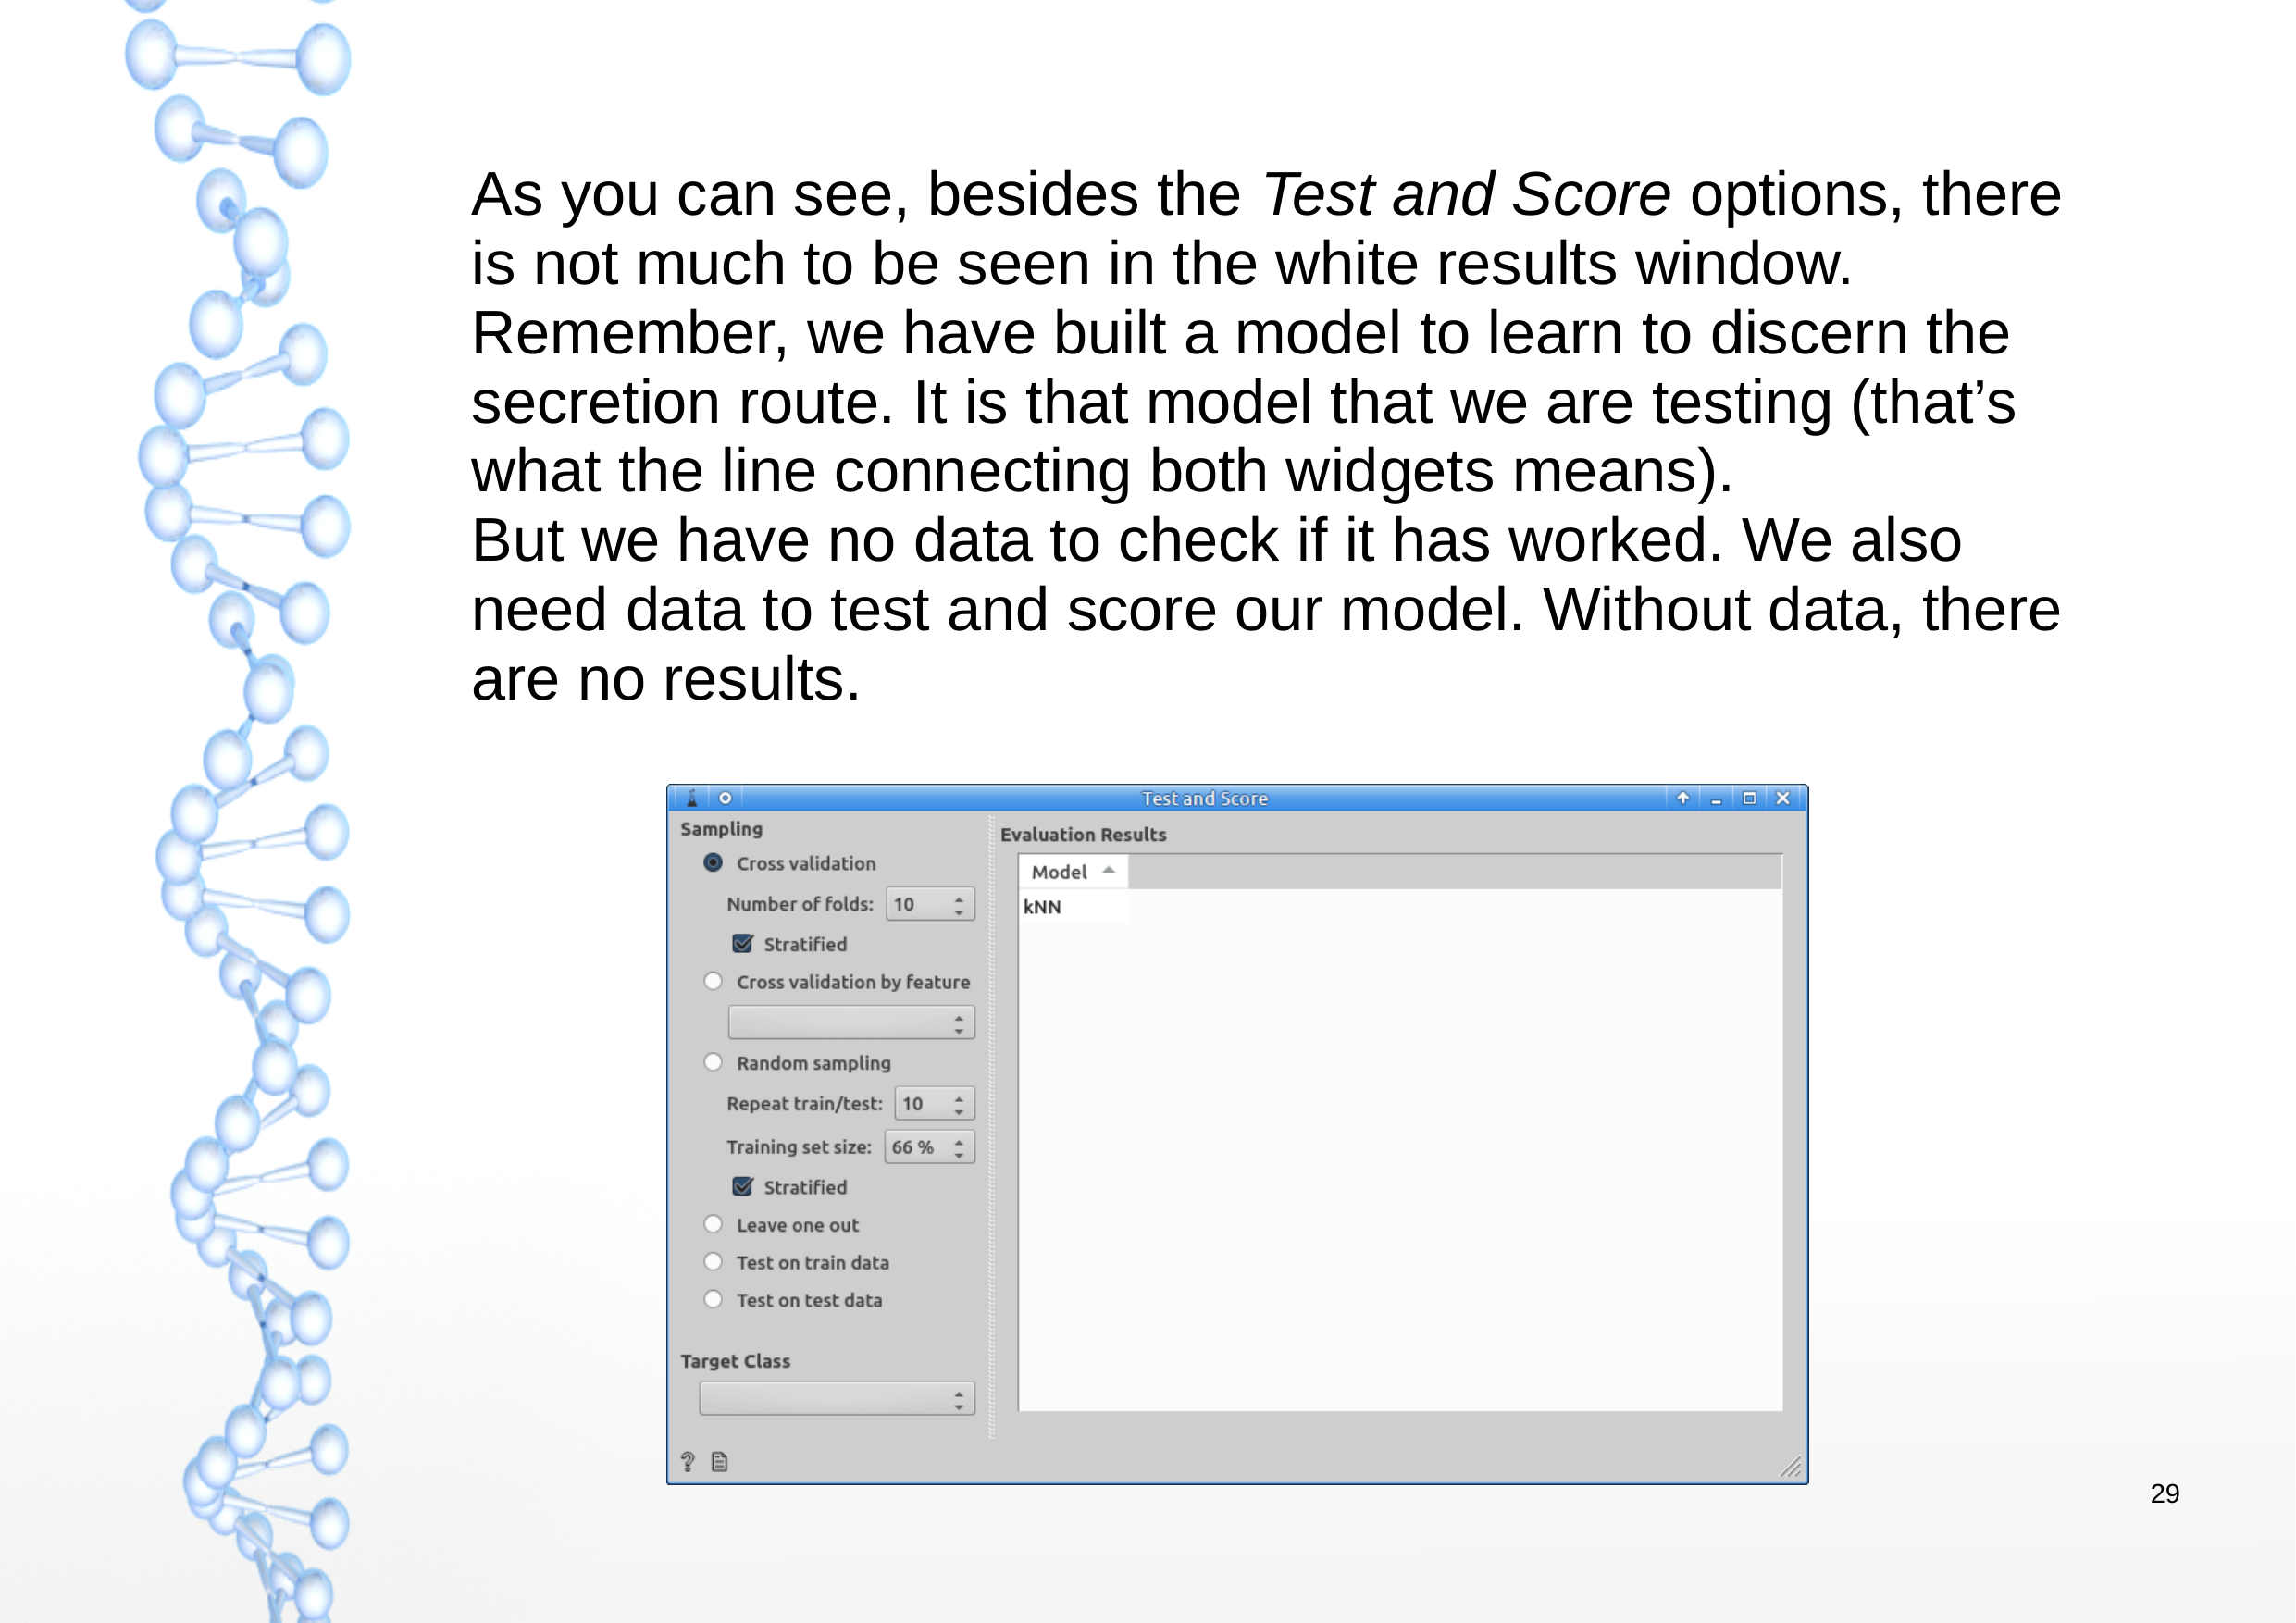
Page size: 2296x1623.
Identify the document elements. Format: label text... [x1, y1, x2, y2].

text_box As you can see, besides the Test and Score options, there is not much to be seen in the white results window. Remember, we have built a model to learn to discern the secretion route. It is that model that we are testing (that’s what the line connecting both widgets means). But we have no data to check if it has worked. We also need data to test and score our model. Without data, there are no results. [458, 153, 2125, 720]
picture [0, 0, 2296, 1623]
